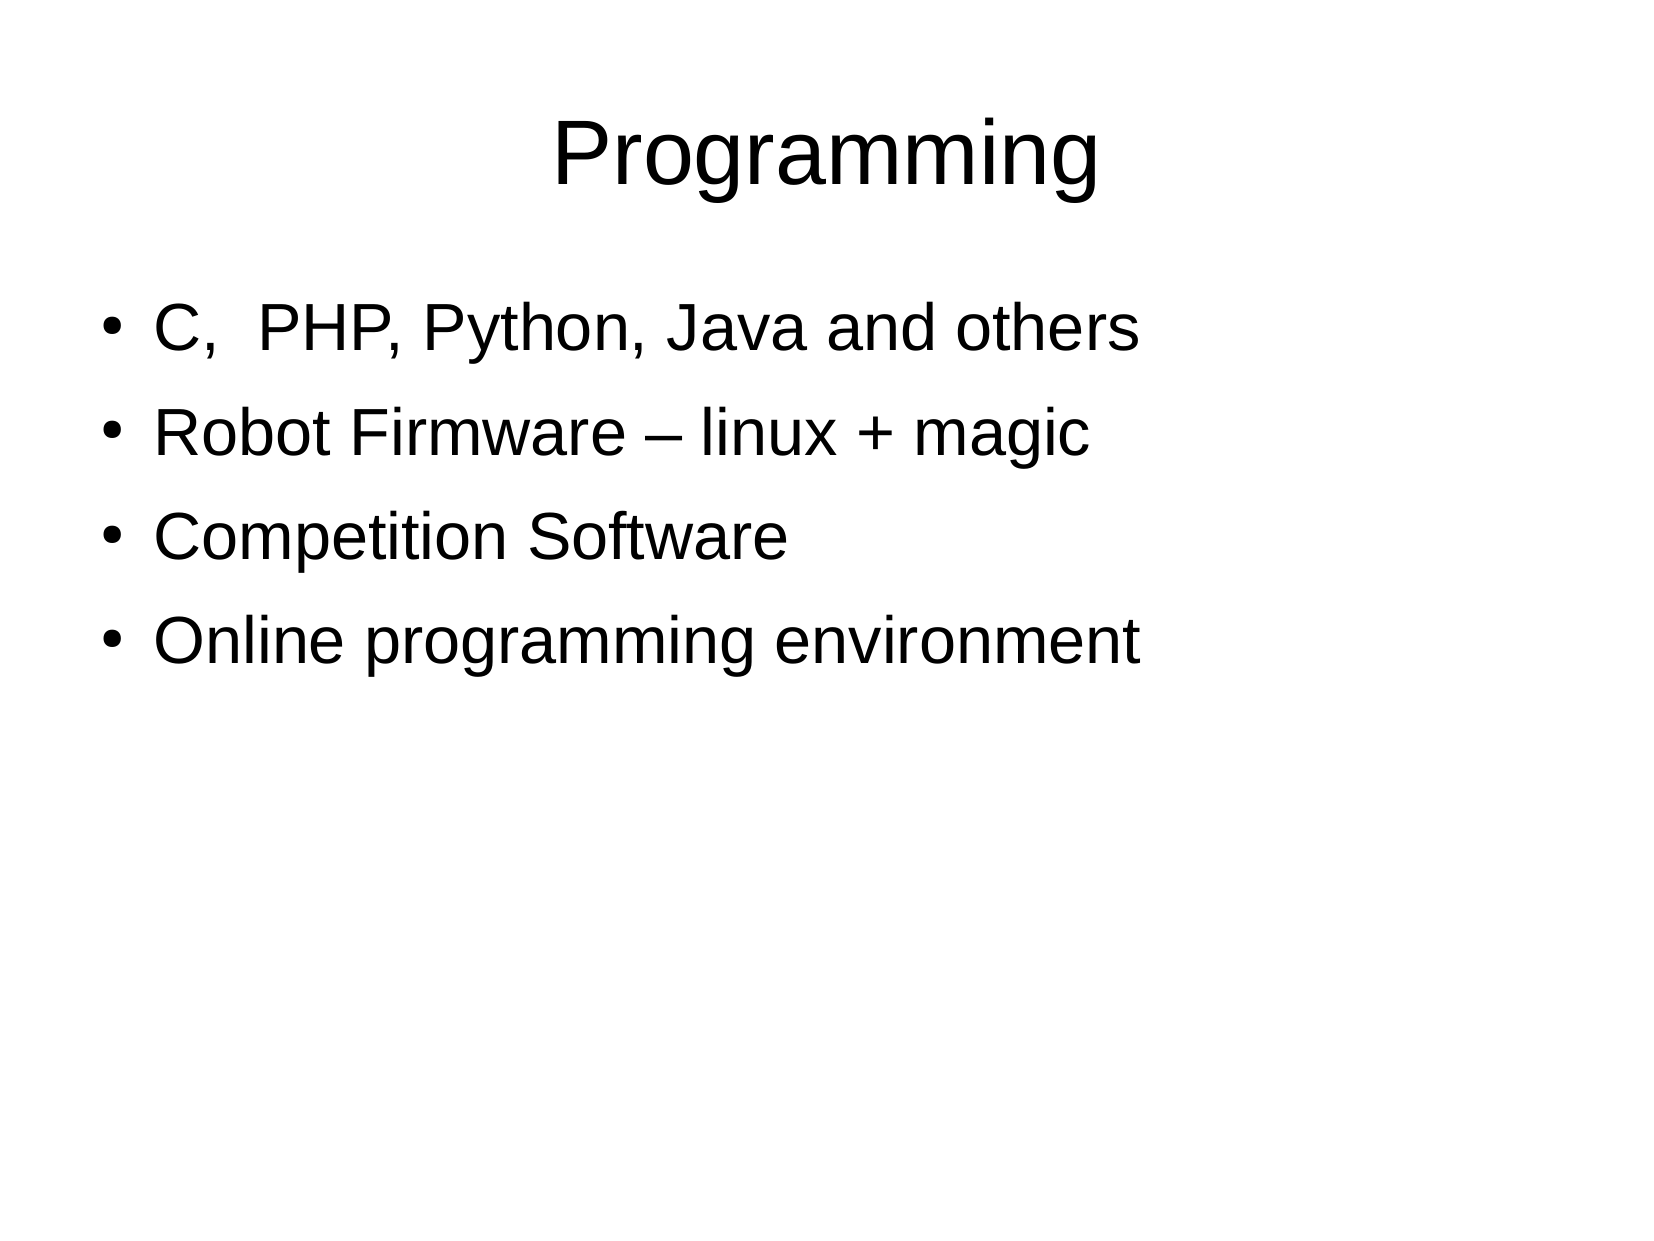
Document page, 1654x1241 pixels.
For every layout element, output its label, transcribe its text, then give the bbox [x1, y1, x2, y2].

title Programming [82, 49, 1571, 257]
list C, PHP, Python, Java and others Robot Firmware – linux + magic Competition Software Online programming environment [82, 290, 1571, 1094]
